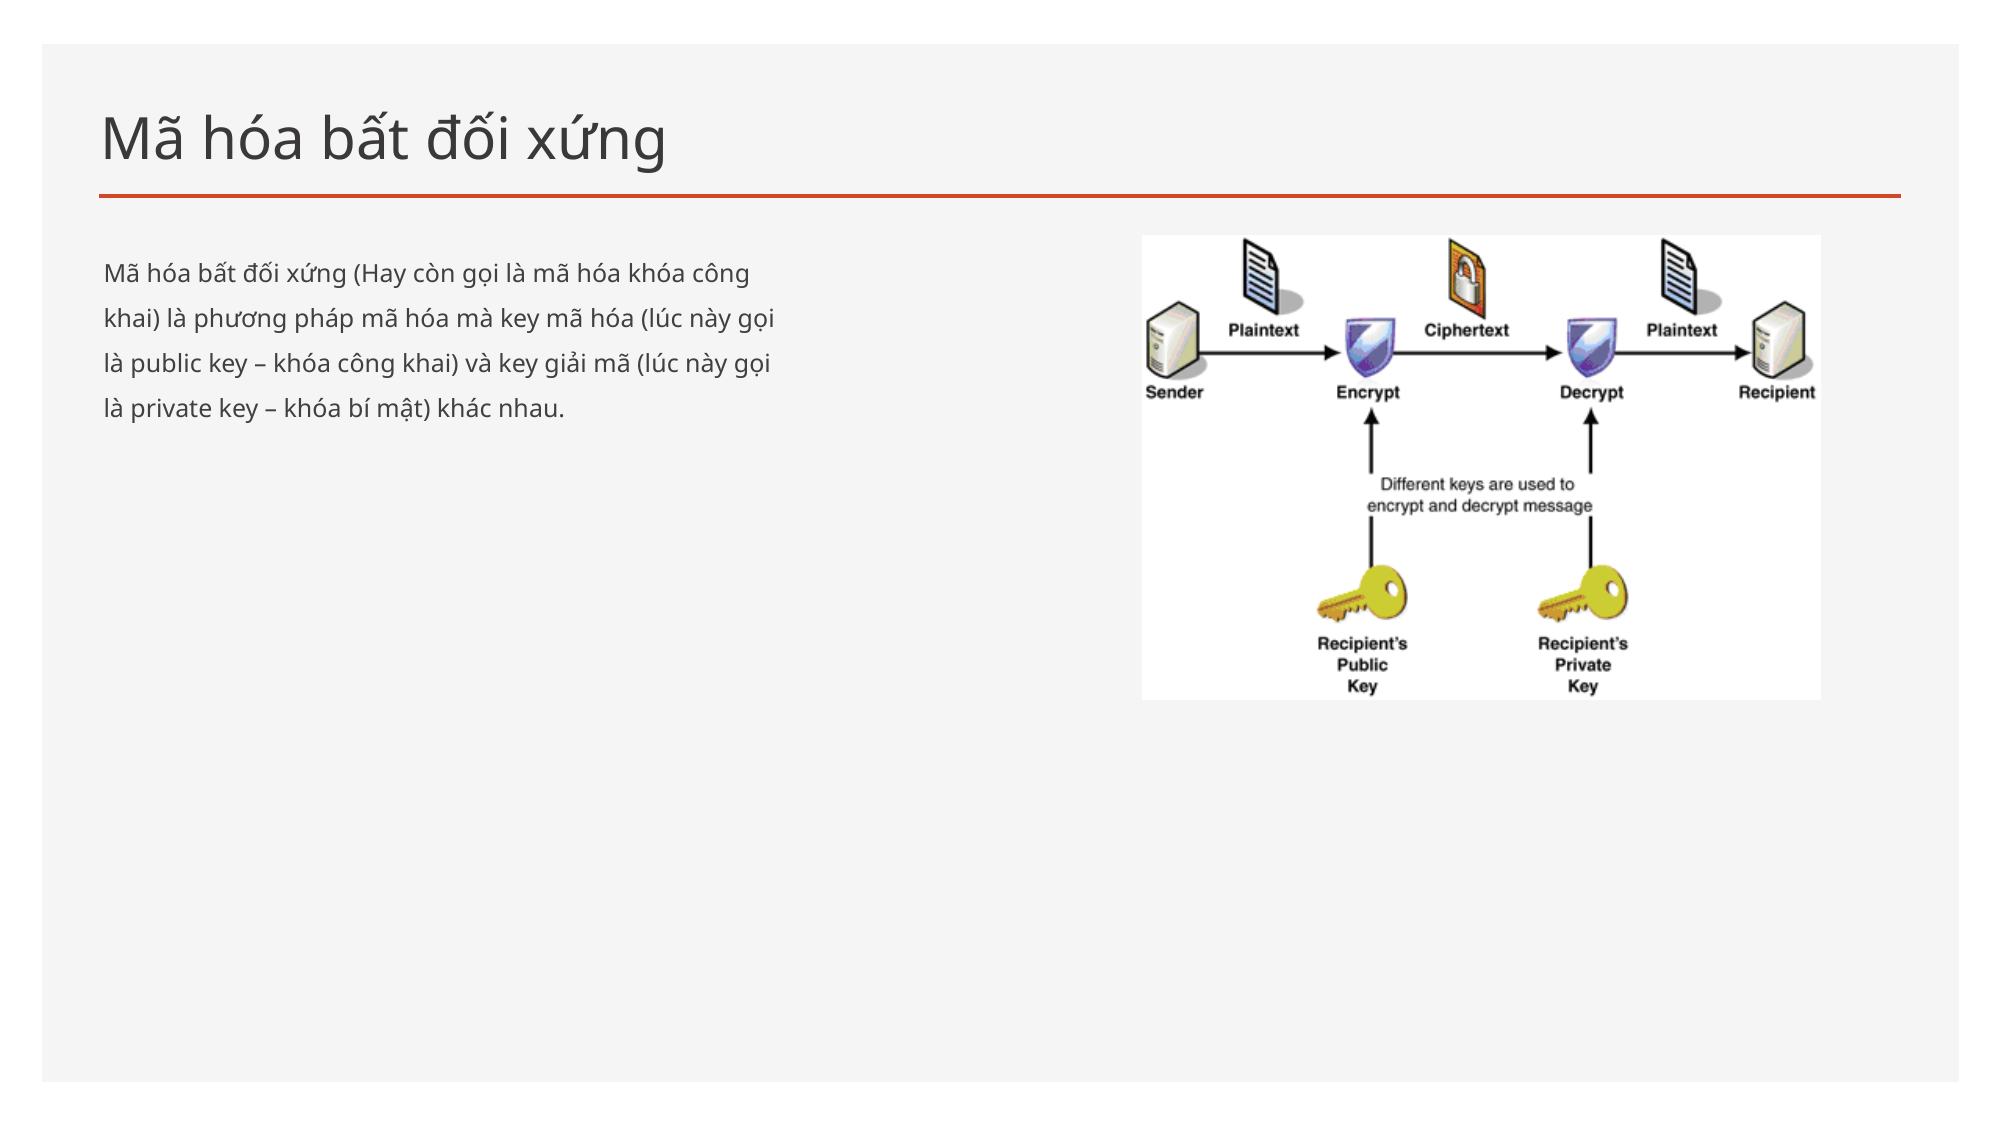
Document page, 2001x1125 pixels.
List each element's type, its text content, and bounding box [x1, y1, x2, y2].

title Mã hóa bất đối xứng [85, 73, 1214, 179]
list Mã hóa bất đối xứng (Hay còn gọi là mã hóa khóa công khai) là phương pháp mã hóa mà key mã hóa (lúc này gọi là public key – khóa công khai) và key giải mã (lúc này gọi là private key – khóa bí mật) khác nhau. [88, 235, 814, 889]
picture [1142, 235, 1821, 700]
